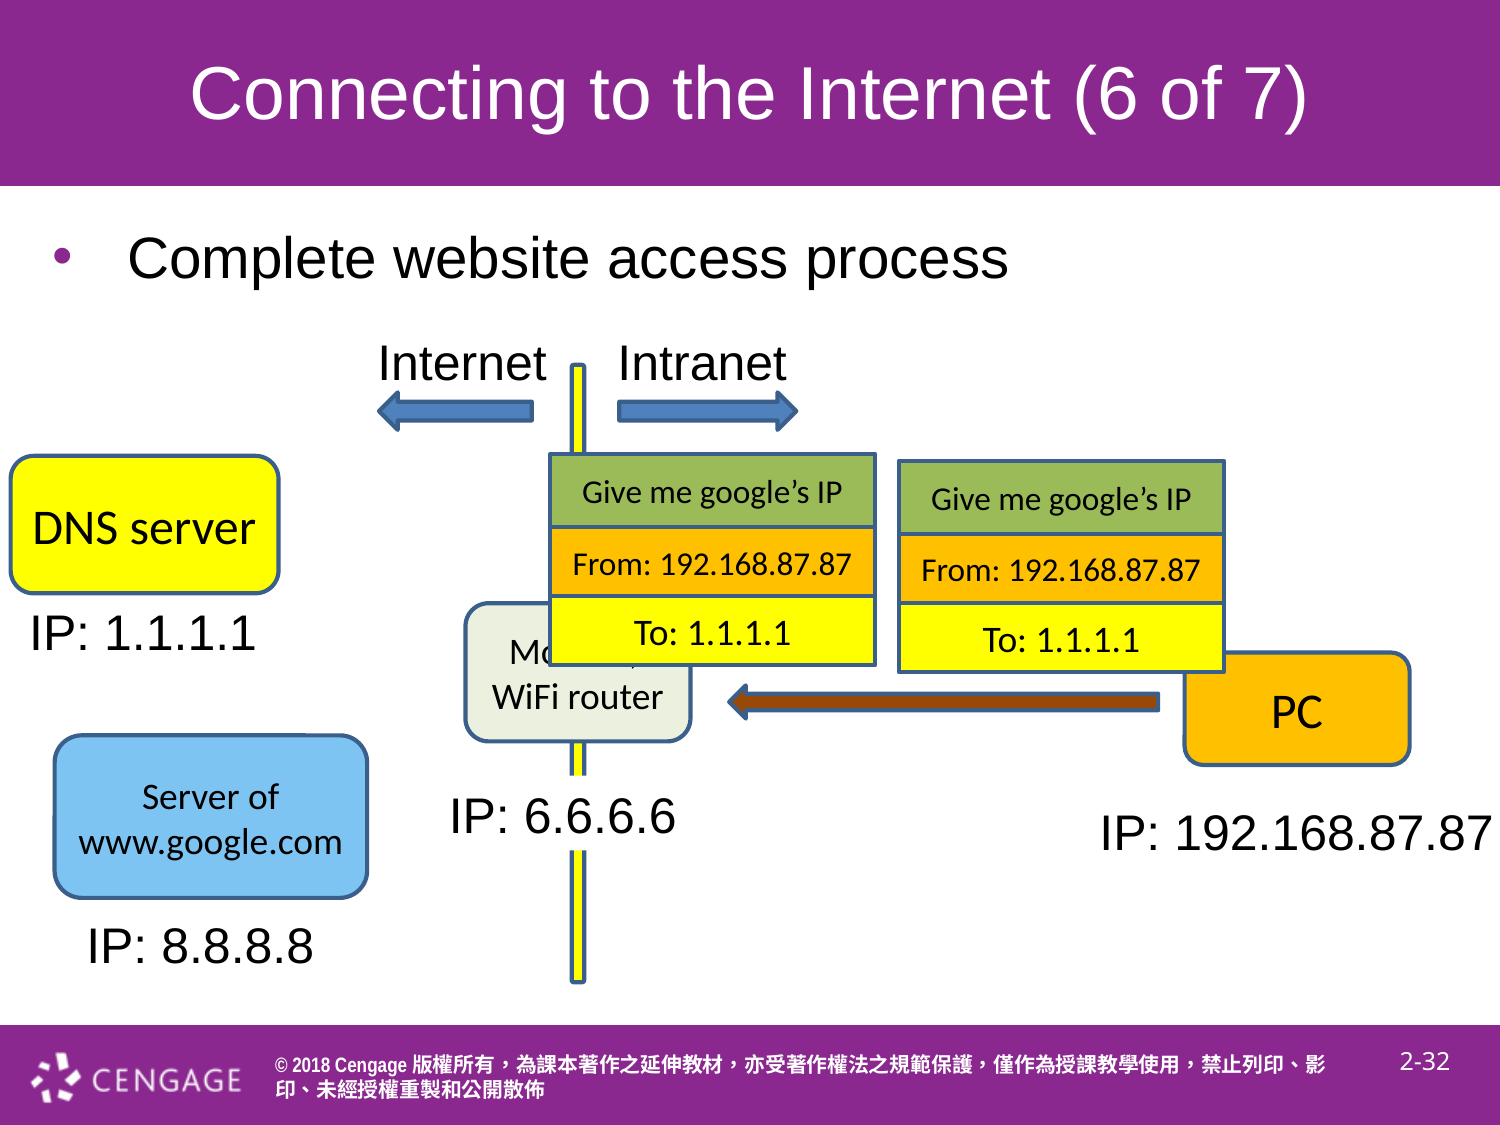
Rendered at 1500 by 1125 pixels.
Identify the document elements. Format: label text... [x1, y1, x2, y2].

text_box From: 192.168.87.87 [550, 527, 876, 596]
text_box [571, 742, 585, 775]
text_box DNS server [10, 455, 279, 593]
text_box Internet [362, 322, 562, 398]
text_box [729, 685, 1159, 719]
text_box [571, 364, 585, 454]
text_box To: 1.1.1.1 [898, 603, 1224, 673]
text_box IP: 1.1.1.1 [14, 593, 273, 669]
text_box Intranet [602, 322, 803, 398]
text_box Modem, WiFi router [465, 603, 691, 742]
text_box IP: 192.168.87.87 [1084, 793, 1500, 869]
text_box IP: 8.8.8.8 [71, 906, 330, 982]
text_box [571, 851, 585, 983]
text_box Give me google’s IP [898, 460, 1224, 533]
text_box [619, 392, 797, 430]
text_box PC [1184, 652, 1410, 766]
text_box Server of www.google.com [54, 735, 368, 898]
text_box To: 1.1.1.1 [550, 596, 876, 666]
list Complete website access process [37, 212, 1475, 325]
text_box From: 192.168.87.87 [898, 533, 1224, 603]
text_box [379, 398, 532, 430]
title Connecting to the Internet (6 of 7) [7, 4, 1493, 175]
picture [21, 1043, 246, 1111]
text_box IP: 6.6.6.6 [433, 775, 692, 851]
text_box Give me google’s IP [550, 454, 876, 527]
